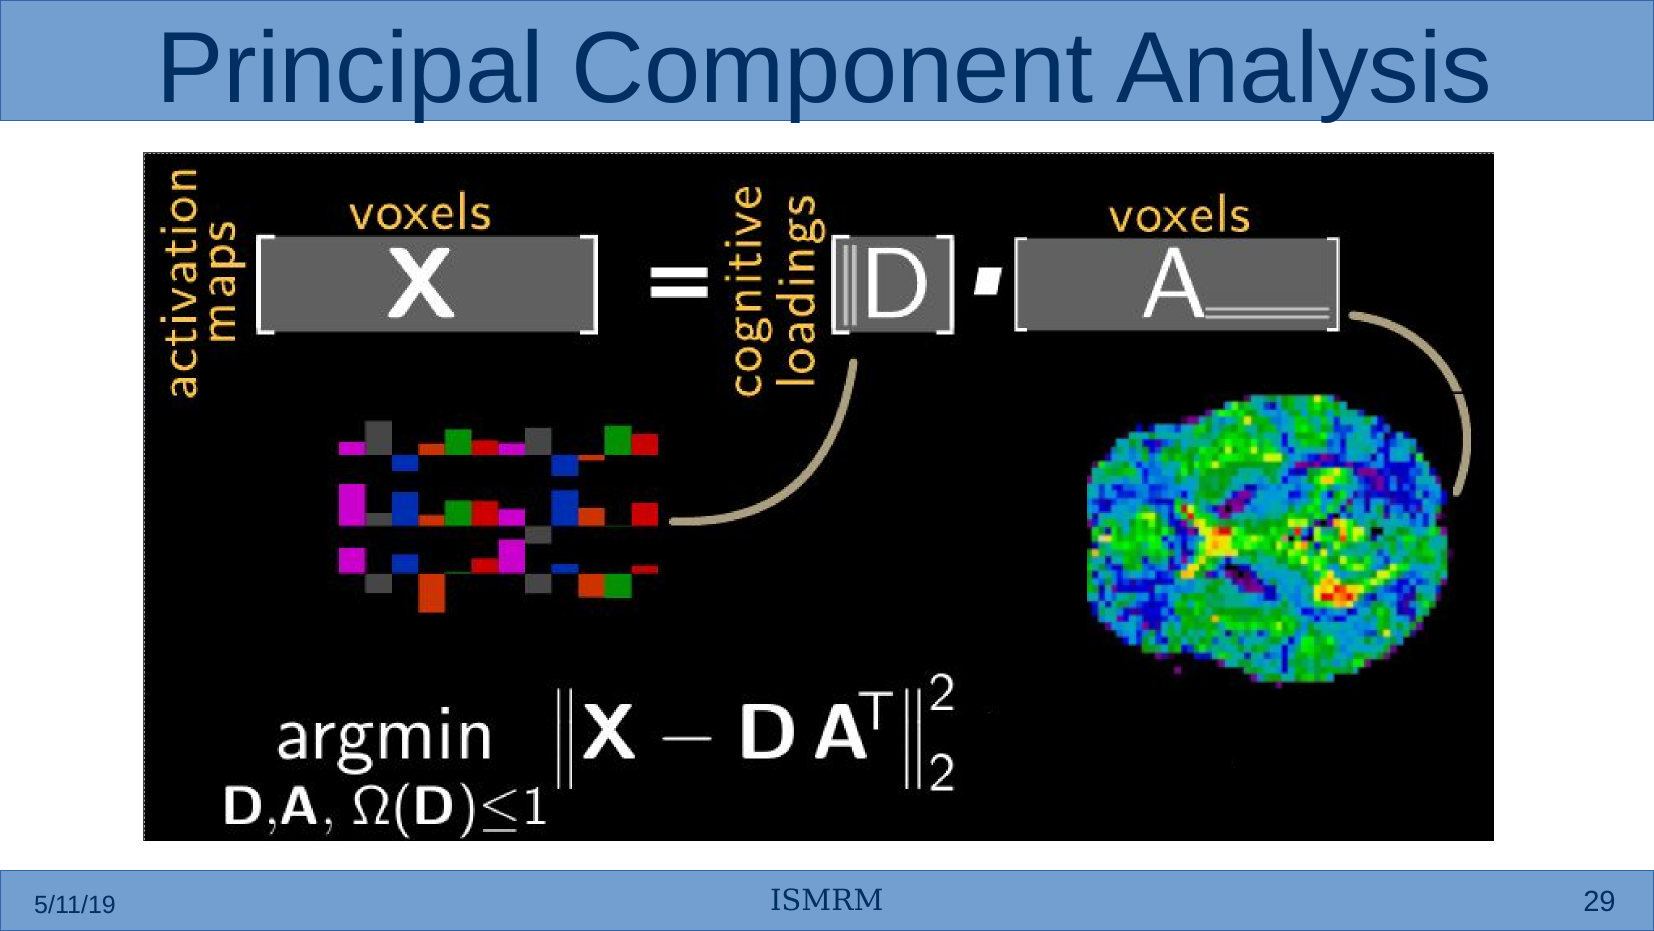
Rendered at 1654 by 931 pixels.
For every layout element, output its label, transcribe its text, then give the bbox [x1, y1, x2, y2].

picture [143, 152, 1494, 842]
title Principal Component Analysis [0, 15, 1651, 121]
